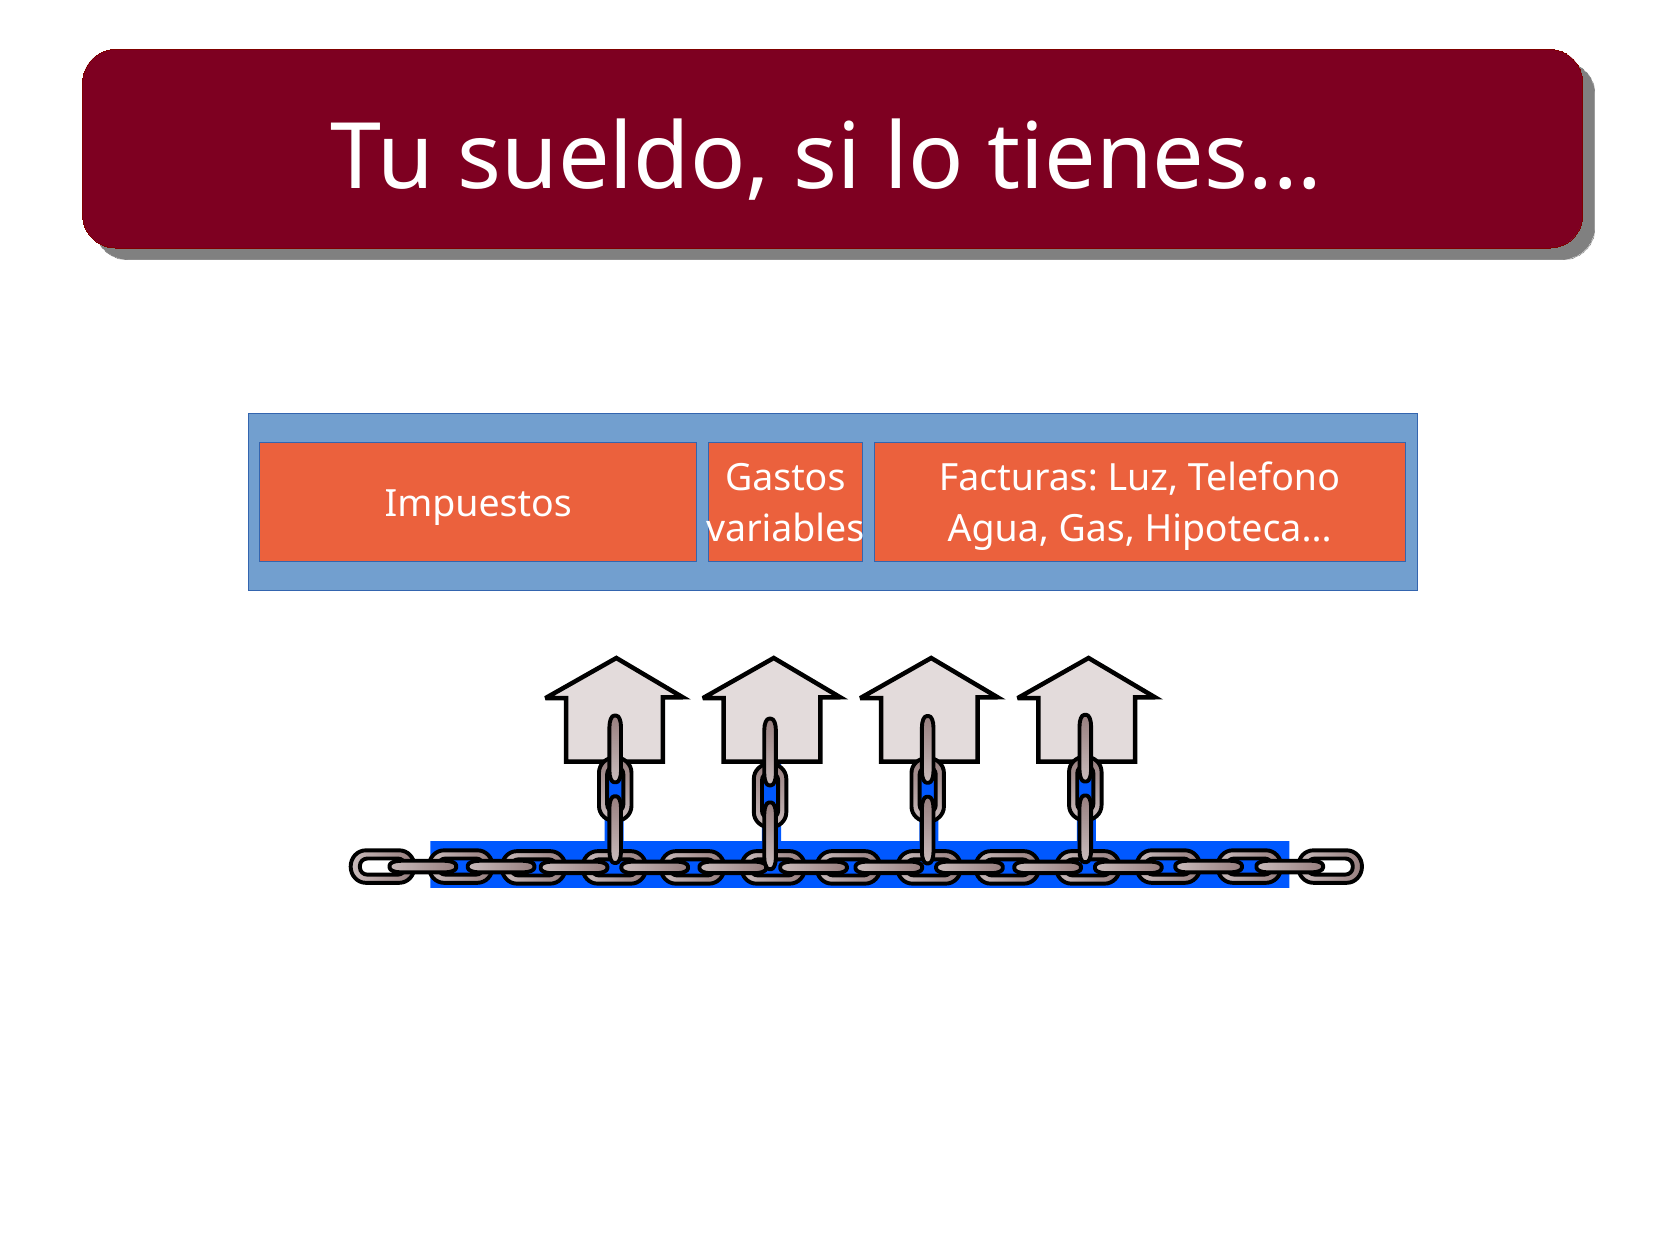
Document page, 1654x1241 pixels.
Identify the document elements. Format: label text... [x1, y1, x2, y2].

text_box Impuestos [259, 442, 697, 562]
title Tu sueldo, si lo tienes... [82, 49, 1571, 257]
picture [330, 637, 1382, 906]
text_box [248, 413, 1418, 591]
text_box Facturas: Luz, Telefono Agua, Gas, Hipoteca... [874, 442, 1406, 562]
text_box Gastos variables [708, 442, 863, 562]
